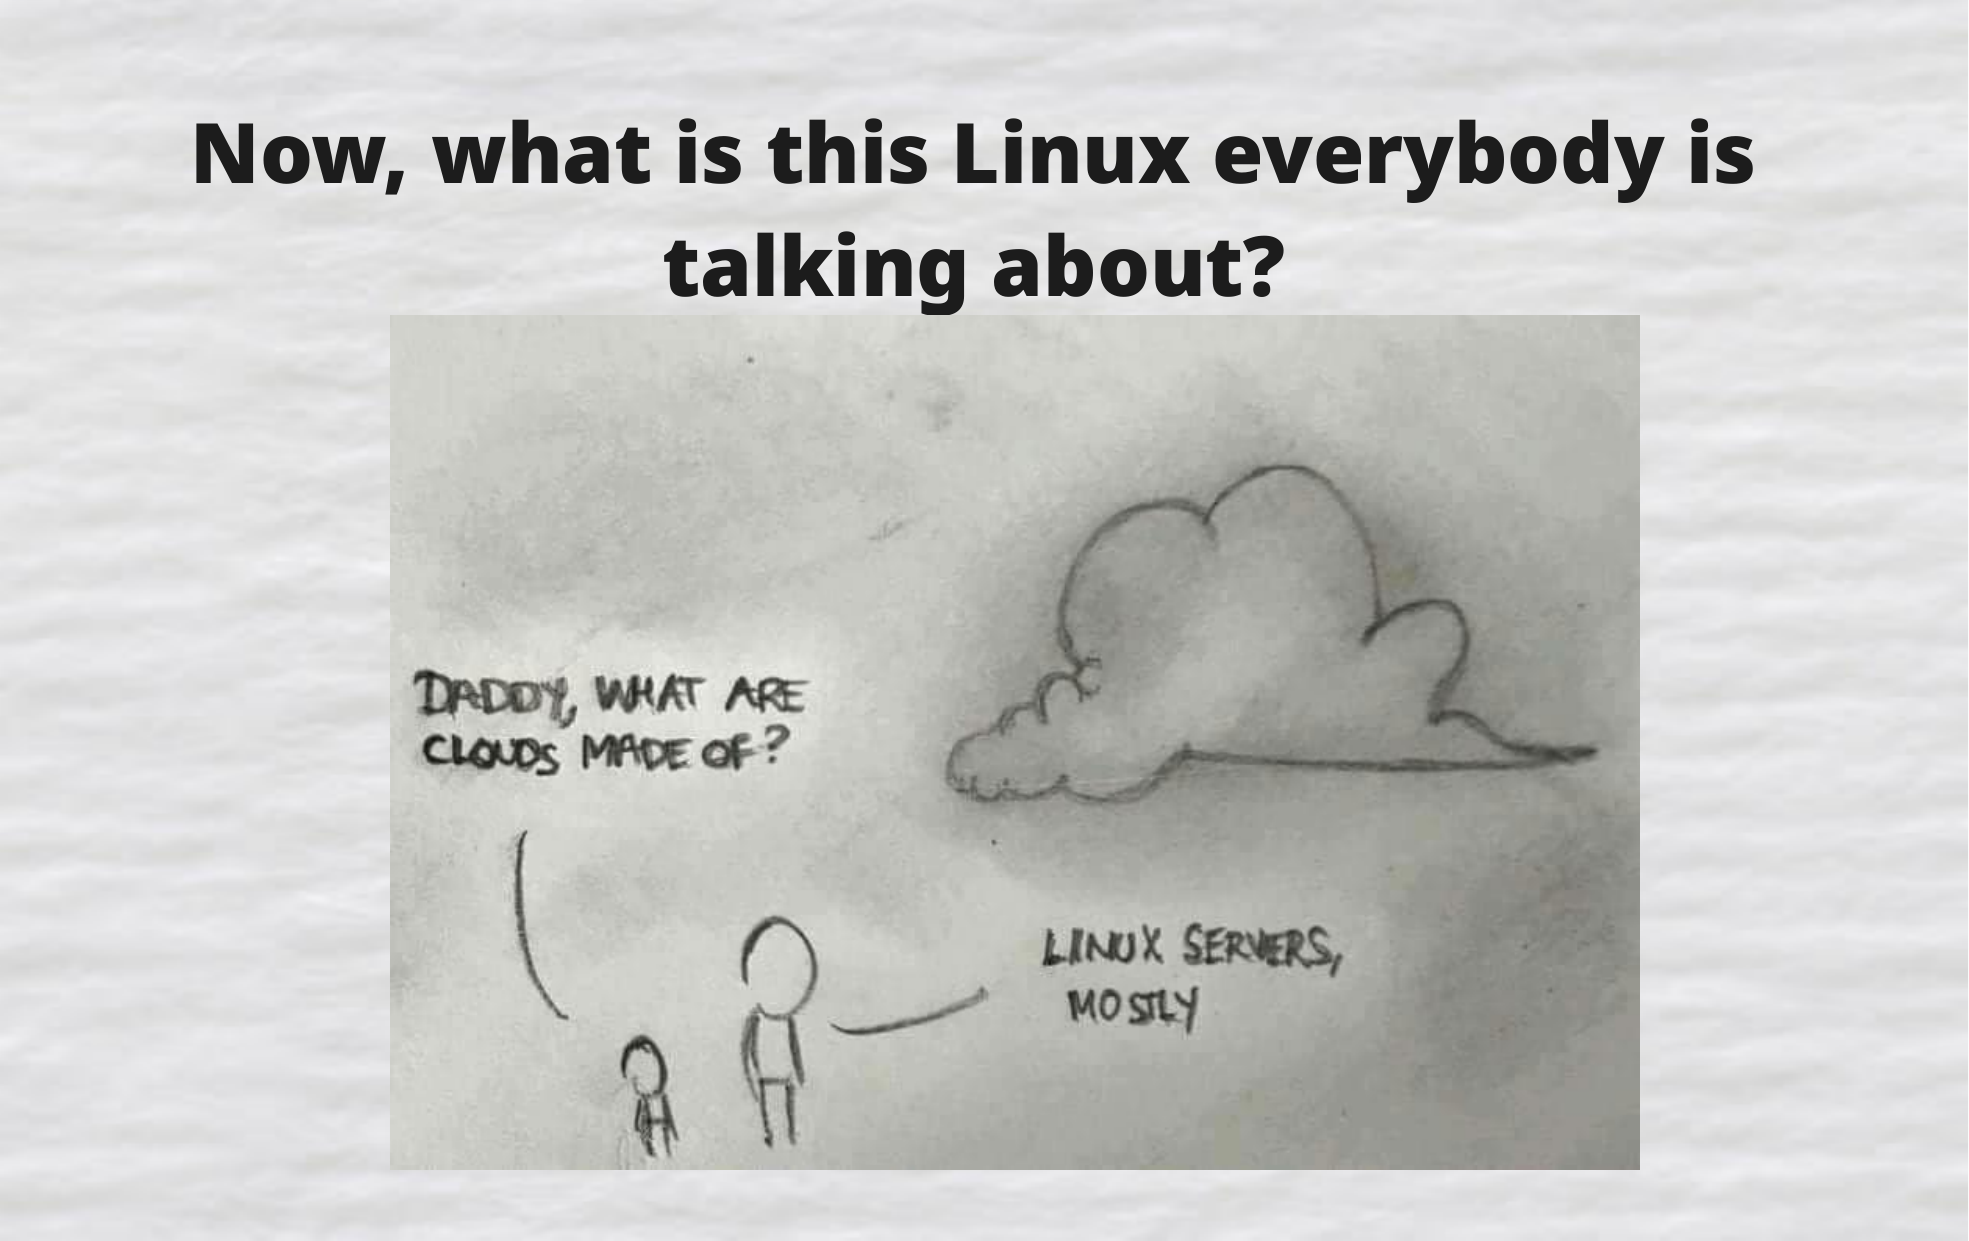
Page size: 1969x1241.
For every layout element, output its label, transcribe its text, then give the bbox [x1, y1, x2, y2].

subtitle Now, what is this Linux everybody is talking about? [88, 40, 1861, 376]
picture [0, 0, 1969, 1241]
